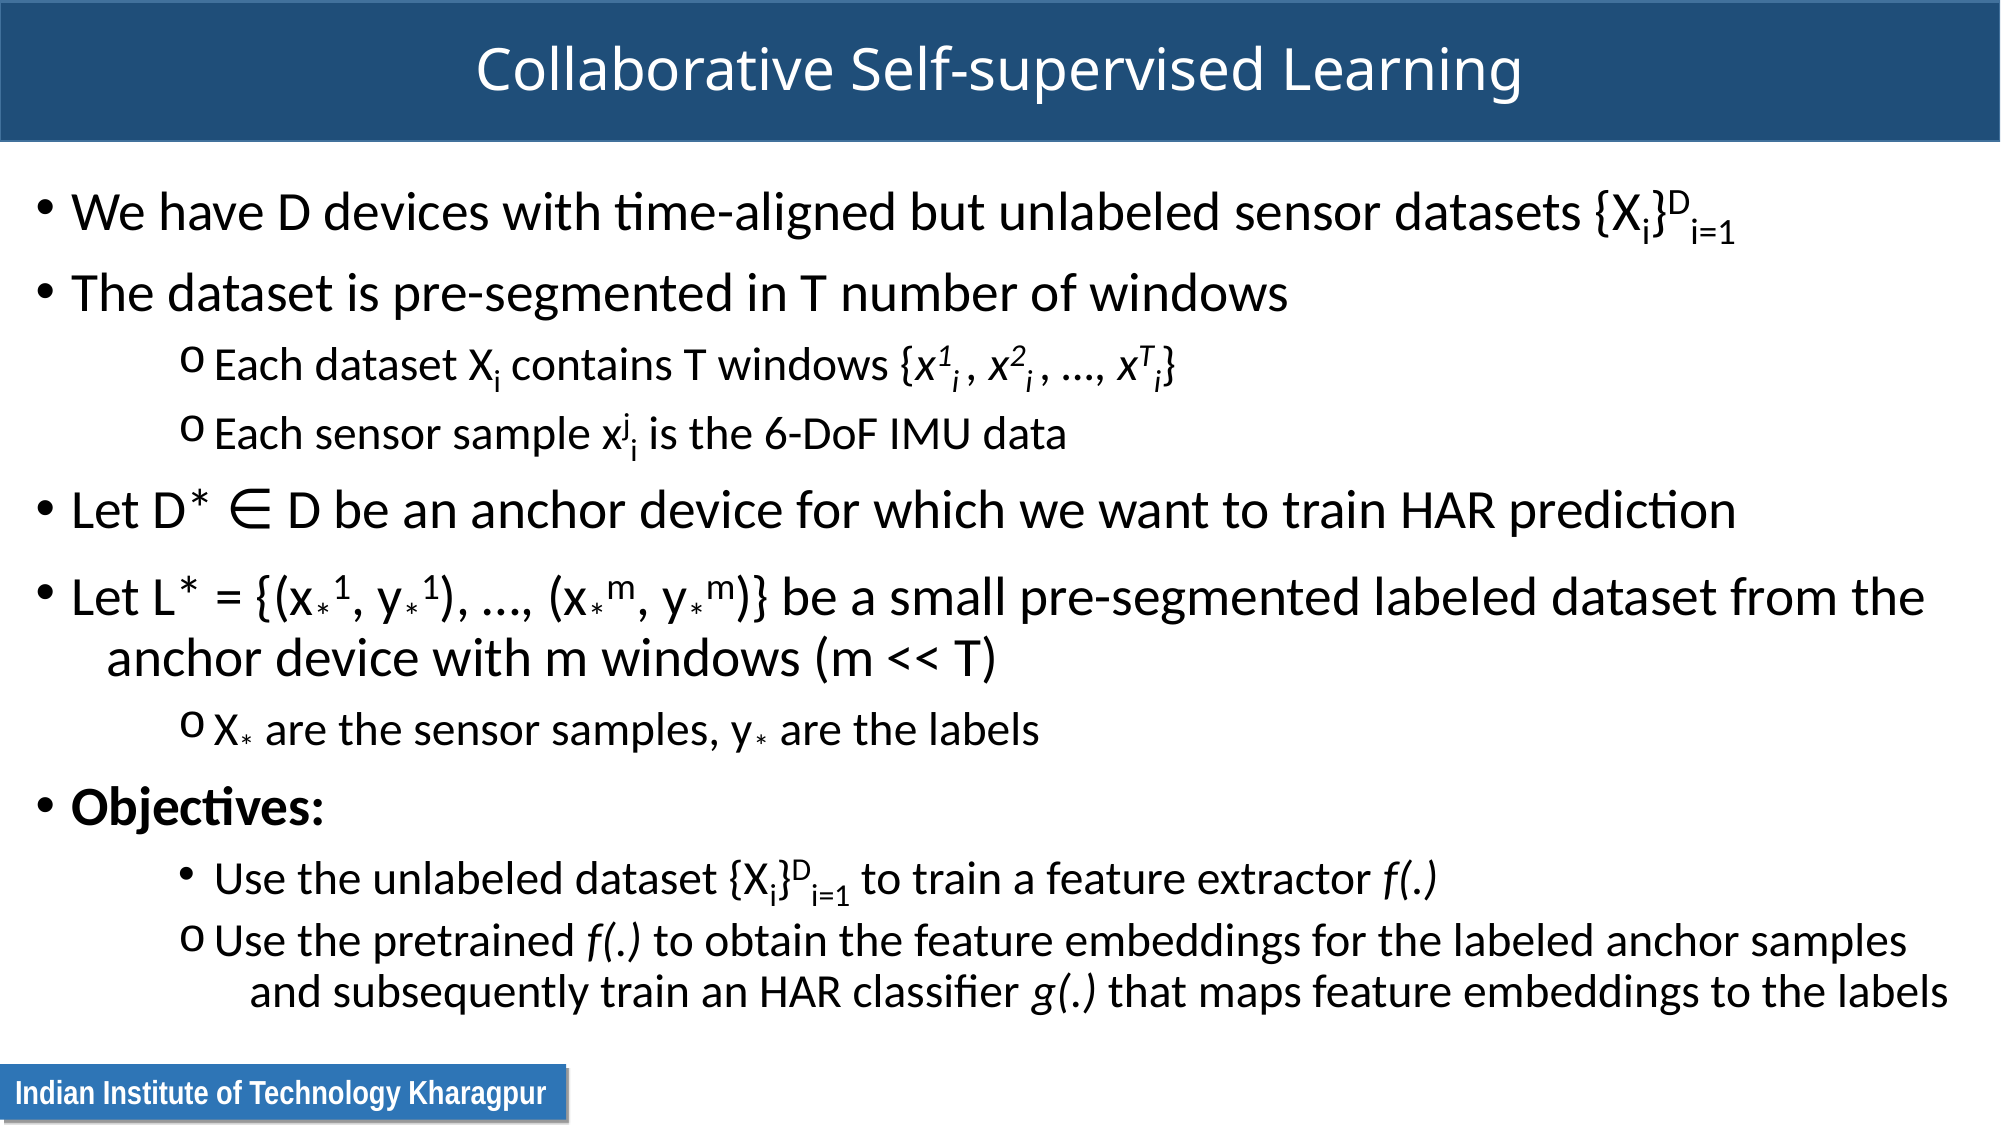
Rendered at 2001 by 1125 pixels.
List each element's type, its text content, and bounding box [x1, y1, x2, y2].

title Collaborative Self-supervised Learning [0, 1, 2000, 141]
list We have D devices with time-aligned but unlabeled sensor datasets {Xi}Di=1 The dataset is pre-segmented in T number of windows Each dataset Xi contains T windows {x1i , x2i , …, xTi} Each sensor sample xji is the 6-DoF IMU data Let D* ∈ D be an anchor device for which we want to train HAR prediction Let L* = {(x*1, y*1), …, (x*m, y*m)} be a small pre-segmented labeled dataset from the anchor device with m windows (m << T) X* are the sensor samples, y* are the labels Objectives: Use the unlabeled dataset {Xi}Di=1 to train a feature extractor f(.) Use the pretrained f(.) to obtain the feature embeddings for the labeled anchor samples and subsequently train an HAR classifier g(.) that maps feature embeddings to the labels [20, 168, 1980, 1073]
